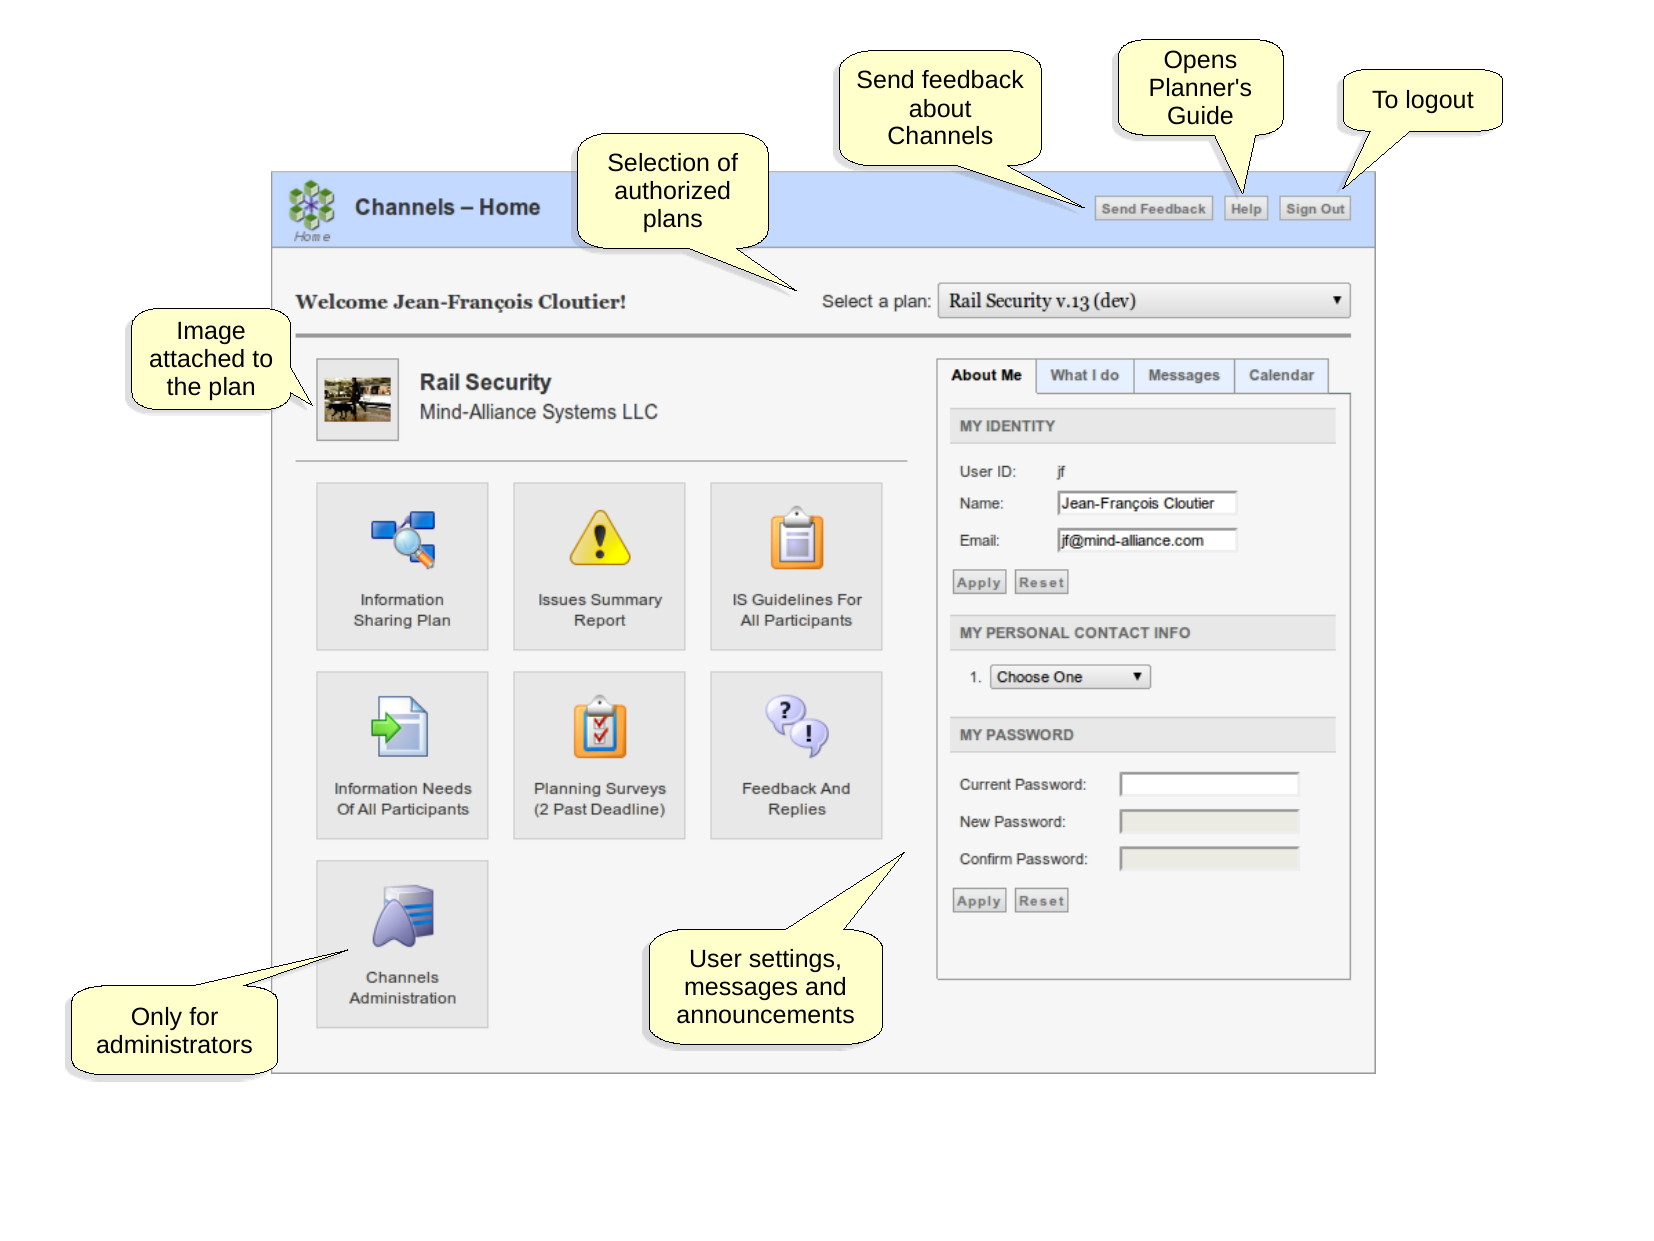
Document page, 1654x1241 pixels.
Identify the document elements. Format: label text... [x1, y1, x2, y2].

text_box Send feedback about Channels [839, 50, 1085, 208]
text_box To logout [1342, 69, 1503, 189]
picture [271, 171, 1376, 1074]
text_box Opens Planner's Guide [1118, 39, 1284, 194]
text_box User settings, messages and announcements [649, 852, 905, 1045]
text_box Image attached to the plan [131, 308, 313, 410]
text_box Selection of authorized plans [577, 133, 797, 291]
text_box Only for administrators [71, 949, 348, 1075]
